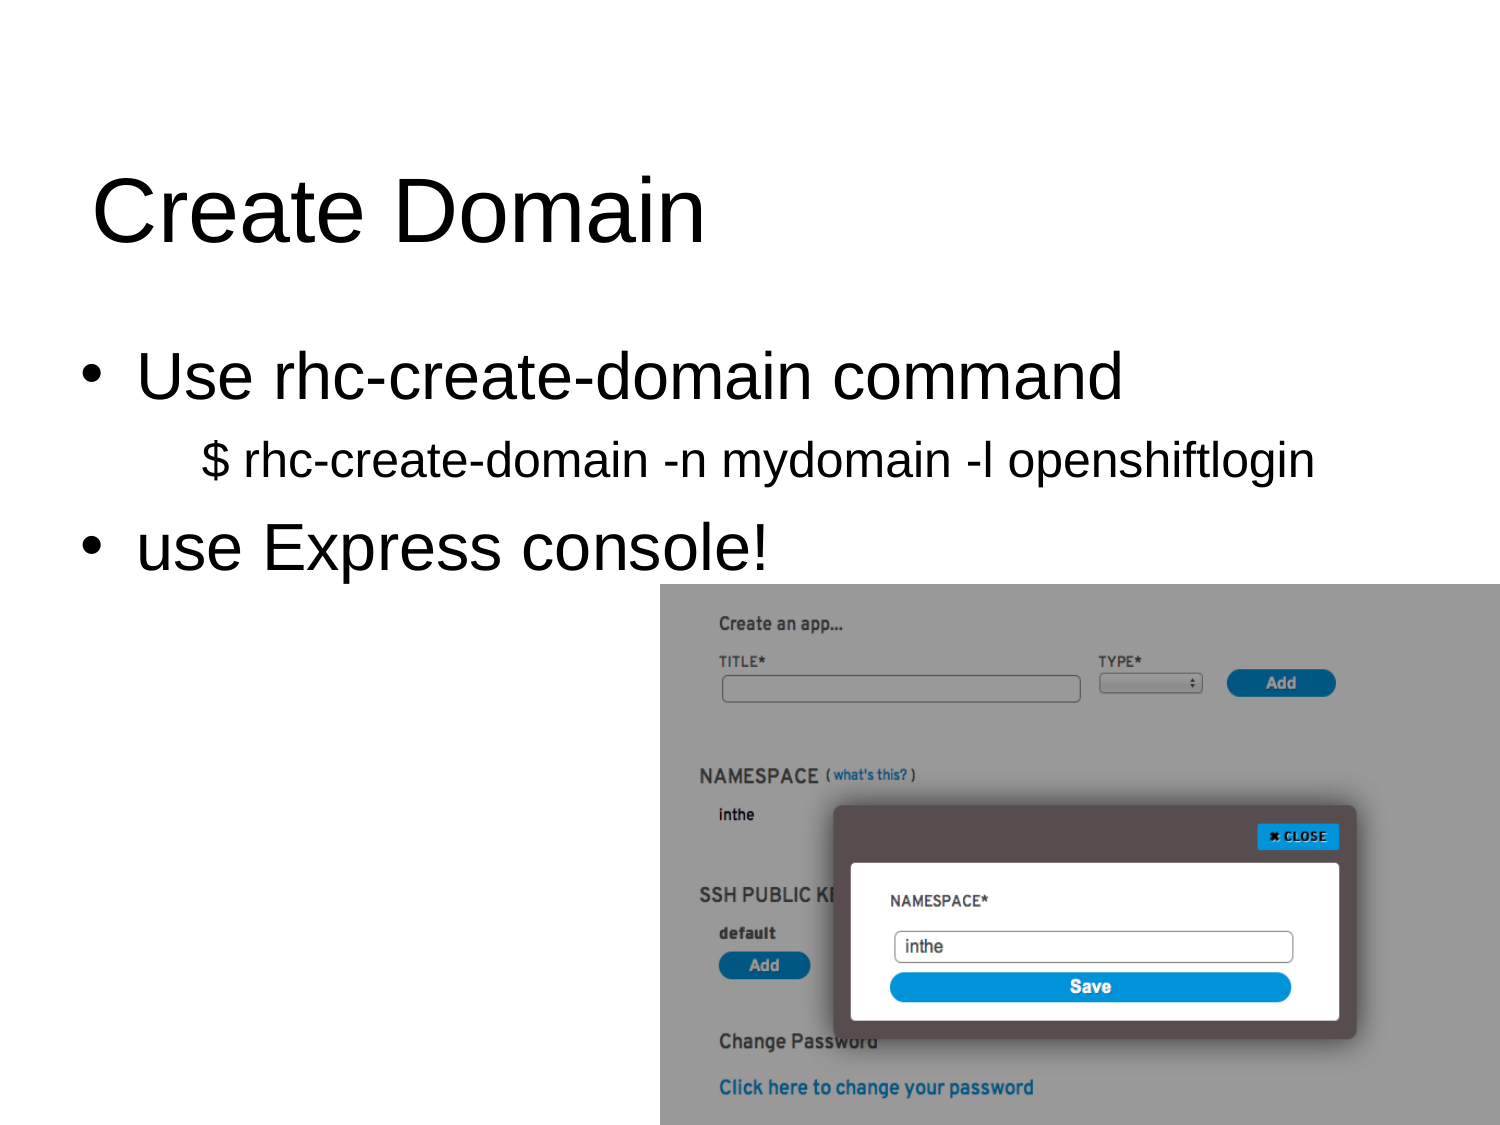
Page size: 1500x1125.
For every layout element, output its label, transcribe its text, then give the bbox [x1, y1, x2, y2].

picture [660, 584, 1500, 1125]
list Use rhc-create-domain command $ rhc-create-domain -n mydomain -l openshiftlogin use Express console! [65, 324, 1341, 1068]
title Create Domain [77, 88, 1353, 324]
